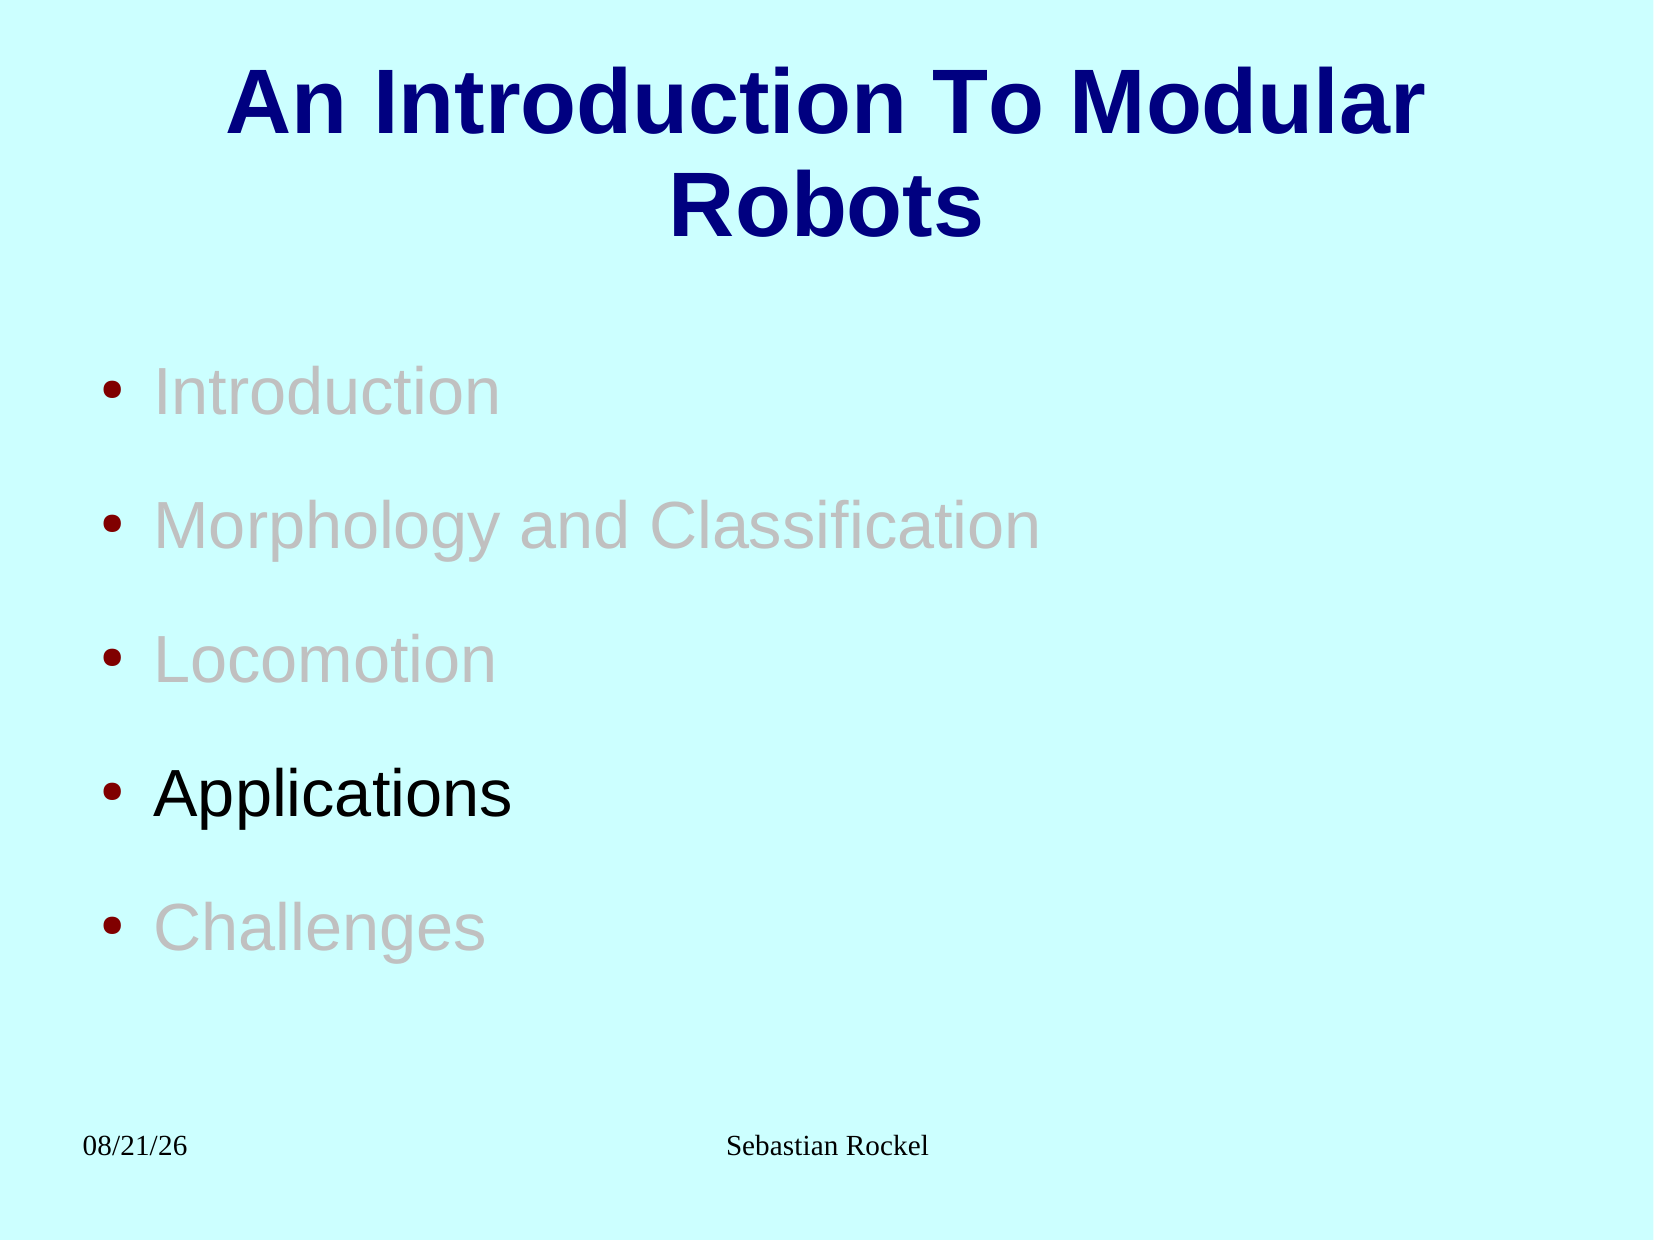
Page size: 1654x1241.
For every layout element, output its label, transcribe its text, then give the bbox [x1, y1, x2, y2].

title An Introduction To Modular Robots [82, 49, 1571, 257]
list Introduction Morphology and Classification Locomotion Applications Challenges [82, 354, 1571, 1094]
